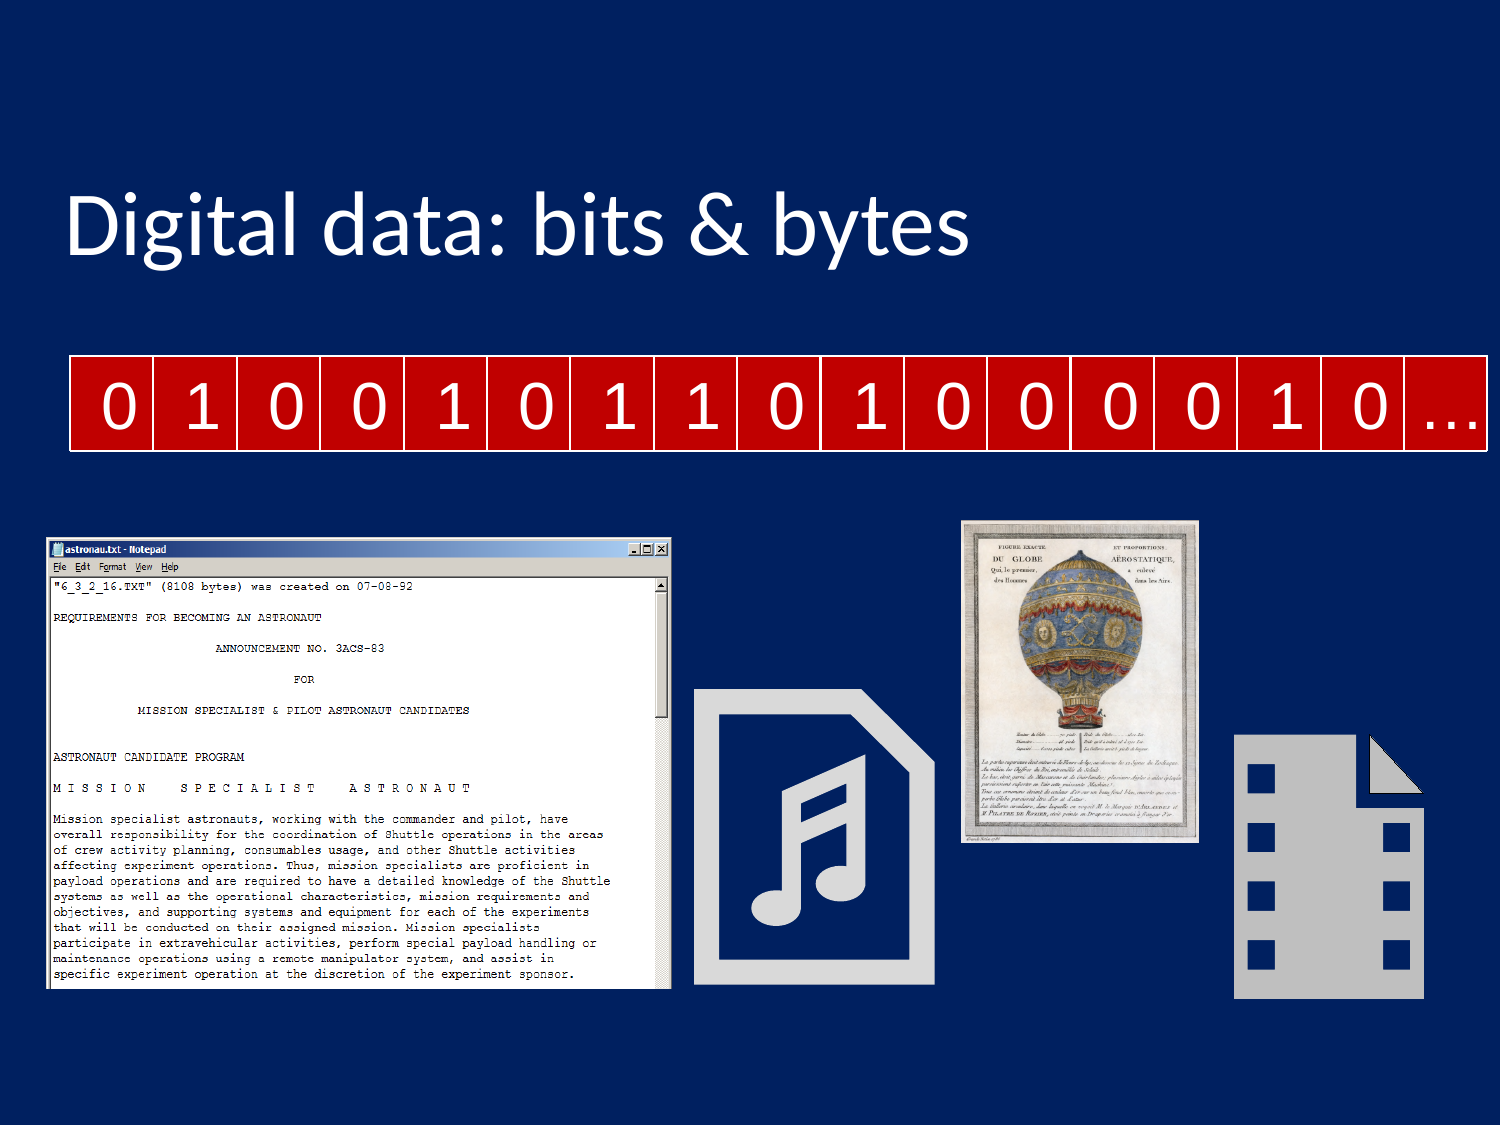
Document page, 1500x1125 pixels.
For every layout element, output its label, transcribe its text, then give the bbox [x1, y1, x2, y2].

text_box 0 [238, 357, 319, 450]
text_box 1 [655, 357, 736, 450]
text_box 0 [905, 357, 986, 450]
text_box 1 [405, 357, 486, 450]
text_box 0 [1155, 357, 1236, 450]
text_box 0 [71, 357, 152, 450]
text_box 0 [321, 357, 403, 450]
text_box 0 [488, 357, 569, 450]
text_box 0 [988, 357, 1069, 450]
text_box 0 [1322, 357, 1403, 450]
text_box [694, 689, 935, 985]
picture [46, 537, 672, 989]
text_box [1234, 734, 1424, 999]
text_box 1 [822, 357, 903, 450]
text_box [1369, 734, 1424, 794]
text_box Digital data: bits & bytes [49, 155, 1313, 282]
text_box 1 [154, 357, 236, 450]
text_box 0 [738, 357, 819, 450]
text_box 0 [1072, 357, 1153, 450]
text_box … [1405, 357, 1486, 450]
text_box 1 [571, 357, 653, 450]
picture [961, 520, 1199, 843]
text_box 1 [1238, 357, 1320, 450]
